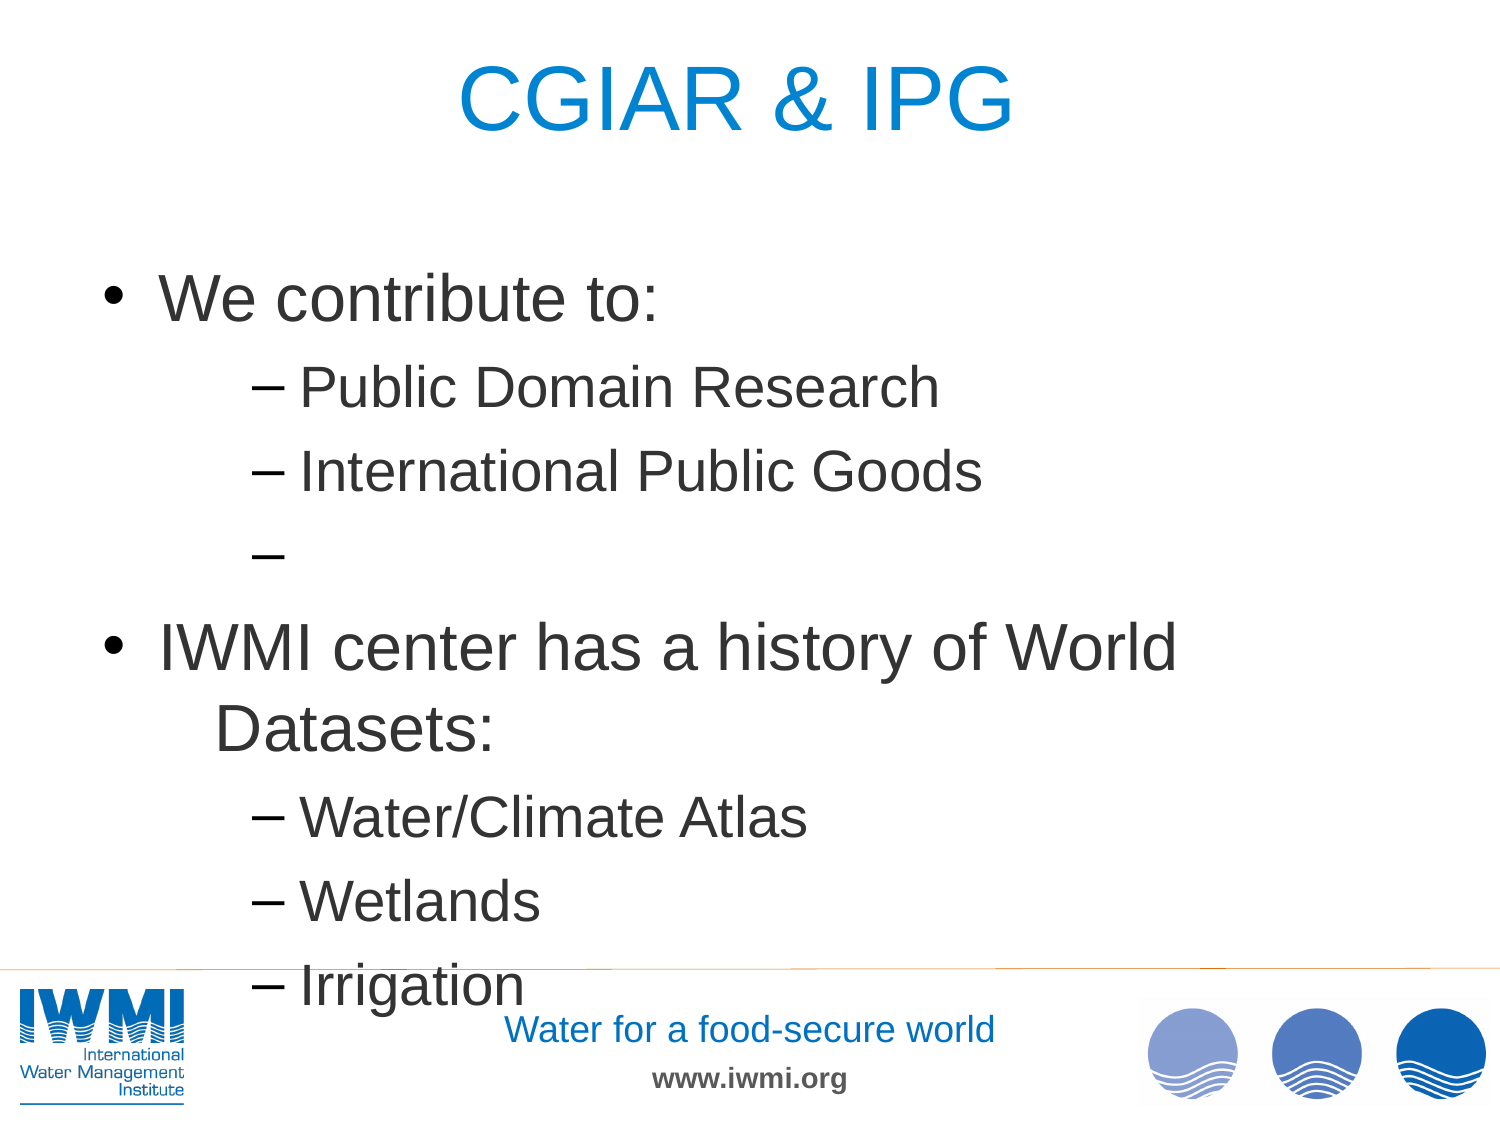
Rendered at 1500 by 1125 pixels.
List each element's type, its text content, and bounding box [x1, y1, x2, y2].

title CGIAR & IPG [62, 0, 1413, 188]
picture [20, 989, 184, 1105]
list We contribute to: Public Domain Research International Public Goods IWMI center has a history of World Datasets: Water/Climate Atlas Wetlands Irrigation [87, 149, 1438, 1063]
